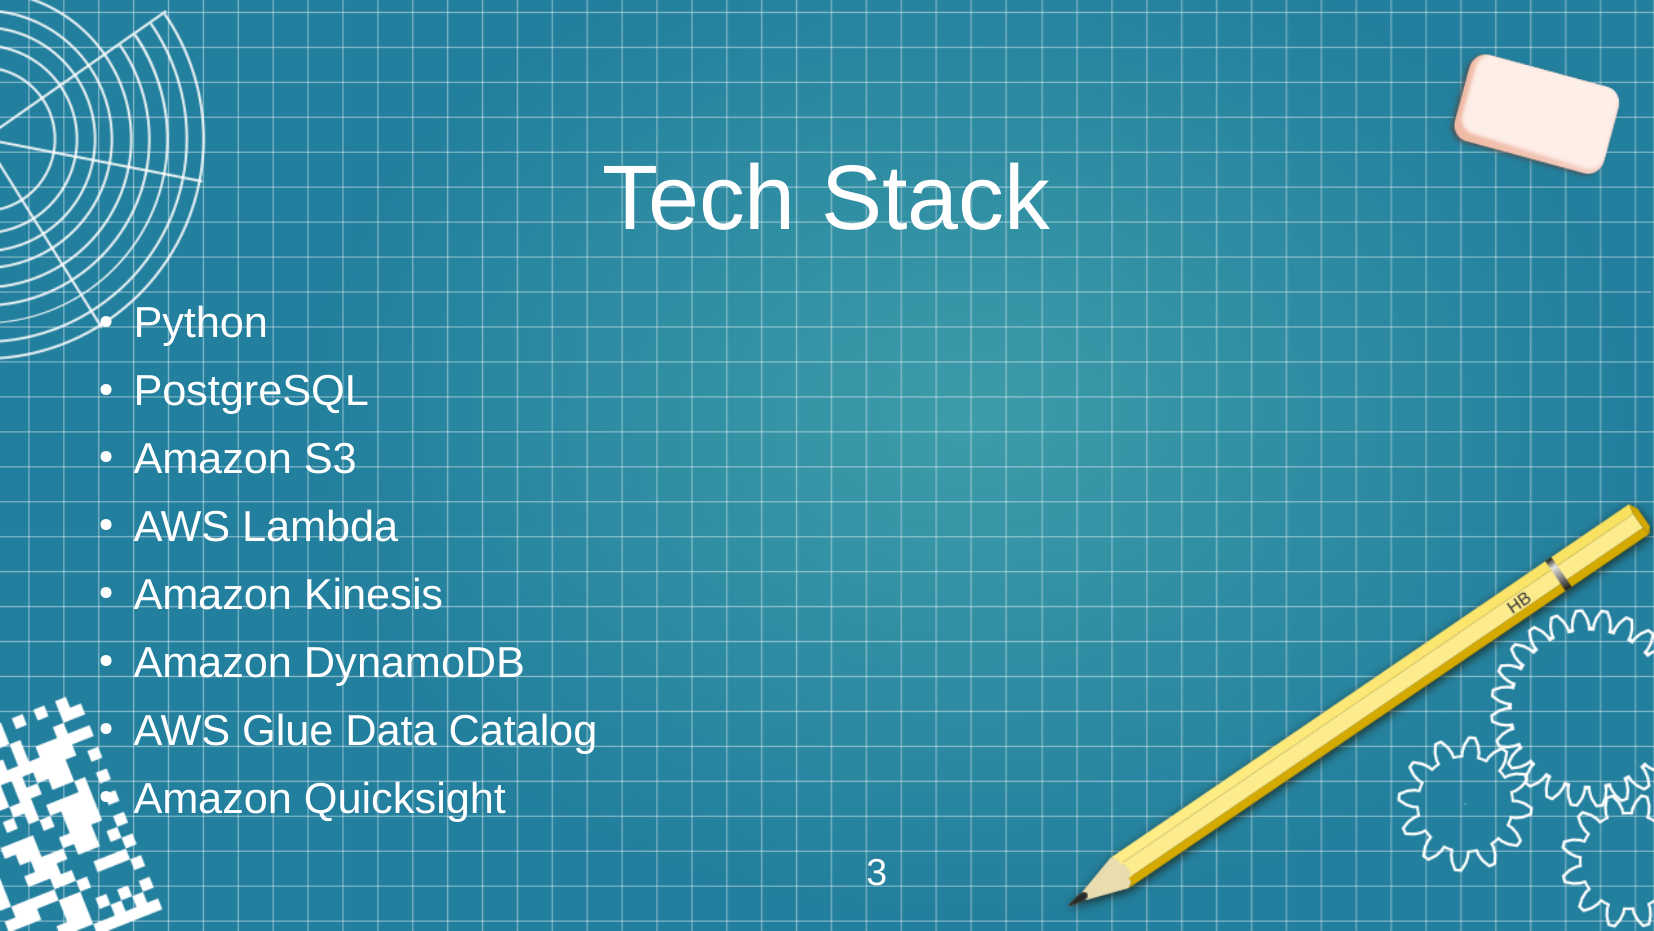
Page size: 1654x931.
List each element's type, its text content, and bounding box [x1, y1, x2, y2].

list Python PostgreSQL Amazon S3 AWS Lambda Amazon Kinesis Amazon DynamoDB AWS Glue Data Catalog Amazon Quicksight [86, 298, 1576, 826]
picture [0, 0, 1654, 931]
text_box <number> [741, 844, 1013, 901]
title Tech Stack [82, 132, 1571, 263]
